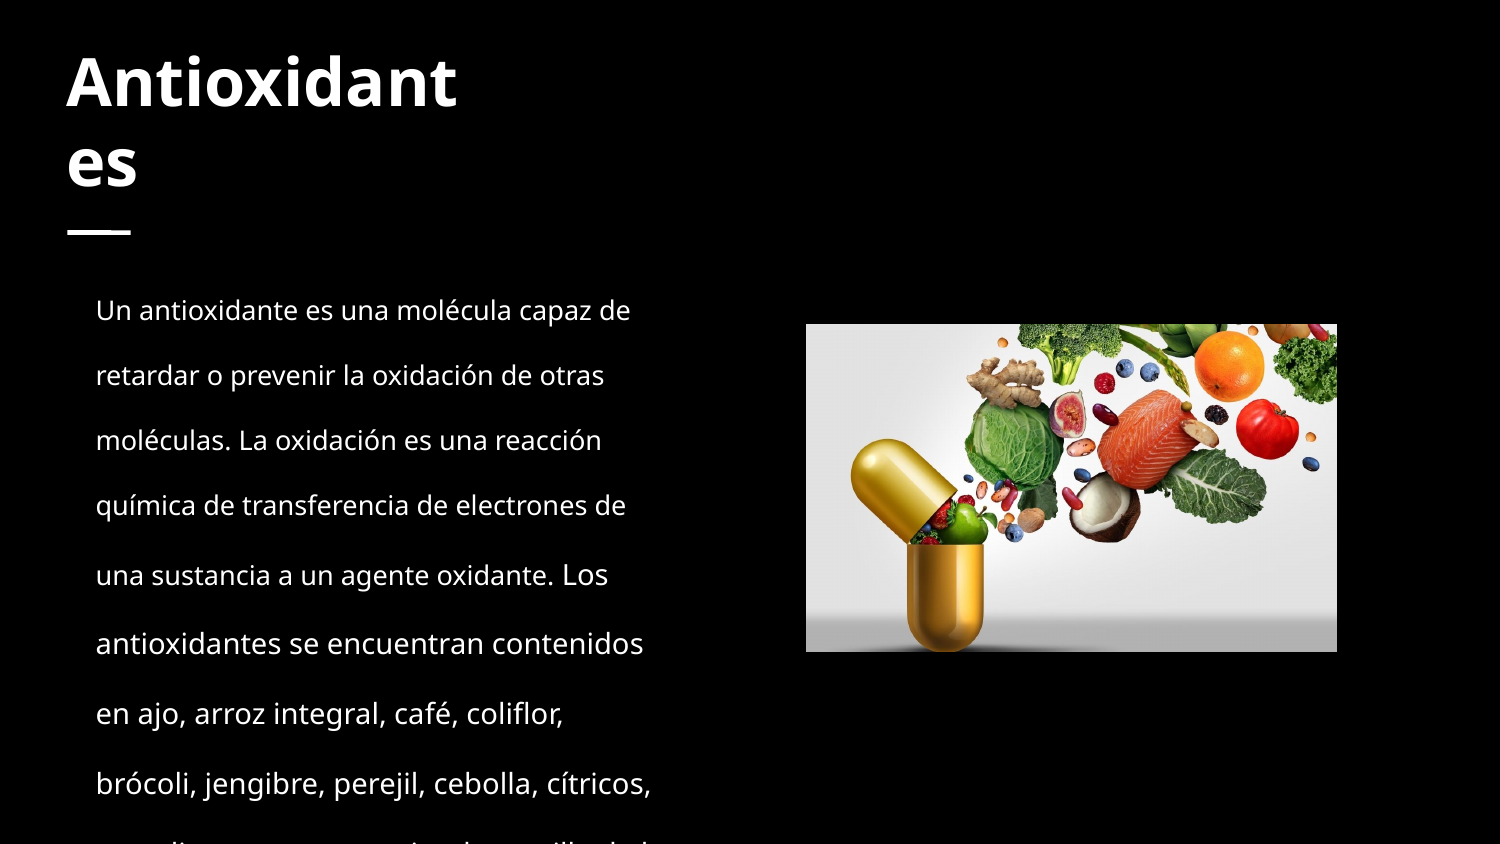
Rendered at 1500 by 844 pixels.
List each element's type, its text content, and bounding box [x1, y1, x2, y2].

title Antioxidantes [51, 91, 512, 216]
picture [806, 324, 1337, 652]
list Un antioxidante es una molécula capaz de retardar o prevenir la oxidación de otras moléculas. La oxidación es una reacción química de transferencia de electrones de una sustancia a un agente oxidante. Los antioxidantes se encuentran contenidos en ajo, arroz integral, café, coliflor, brócoli, jengibre, perejil, cebolla, cítricos, semolina, tomates, aceite de semilla de la vid, té, romero, entre otras muchas sustancias. [51, 245, 688, 750]
